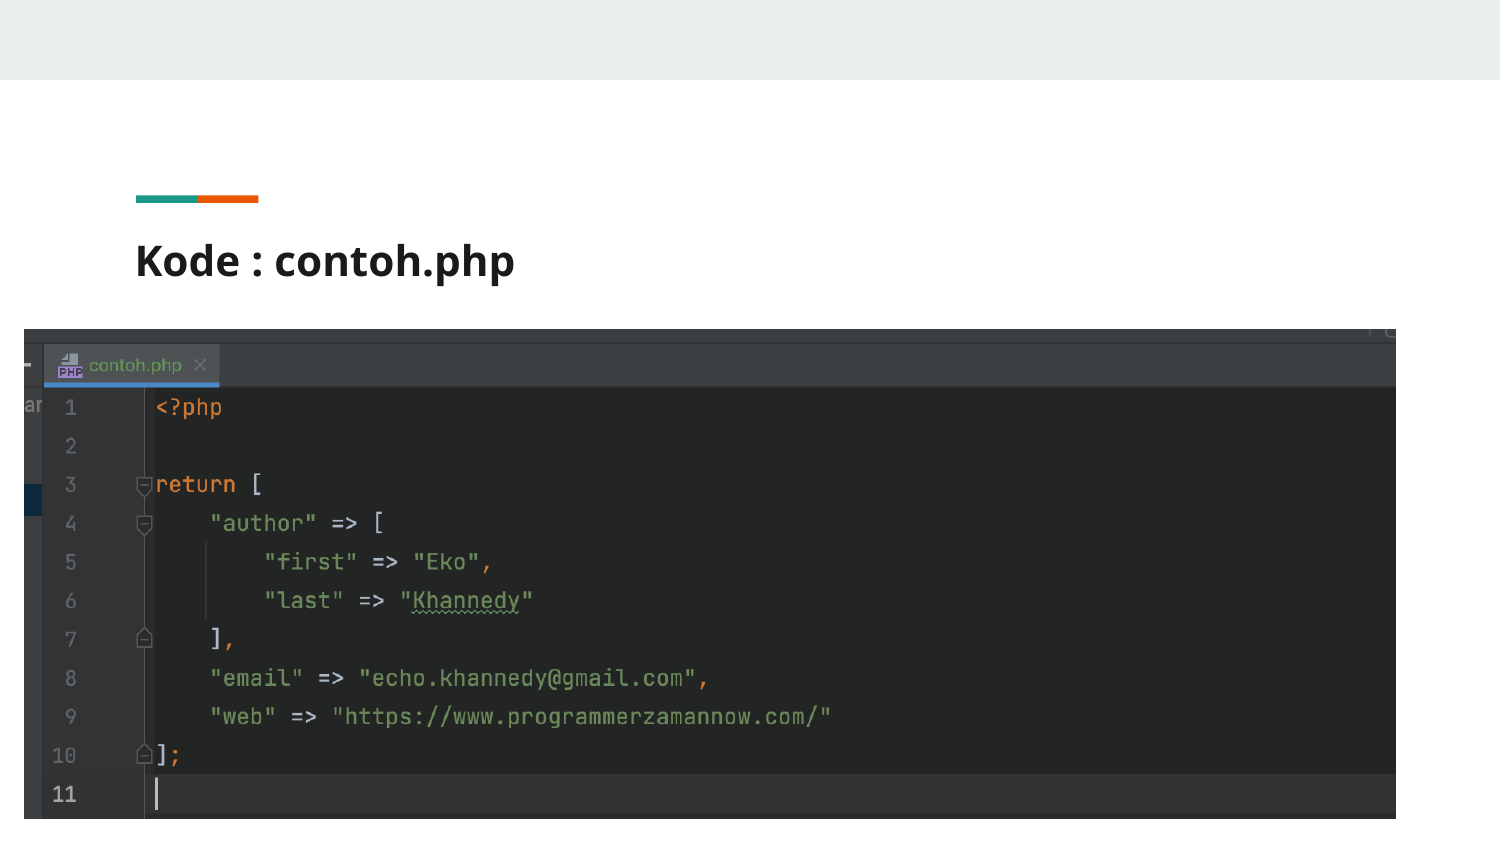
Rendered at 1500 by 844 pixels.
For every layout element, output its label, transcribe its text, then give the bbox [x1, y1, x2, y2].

picture [24, 329, 1396, 819]
title Kode : contoh.php [119, 216, 1381, 305]
